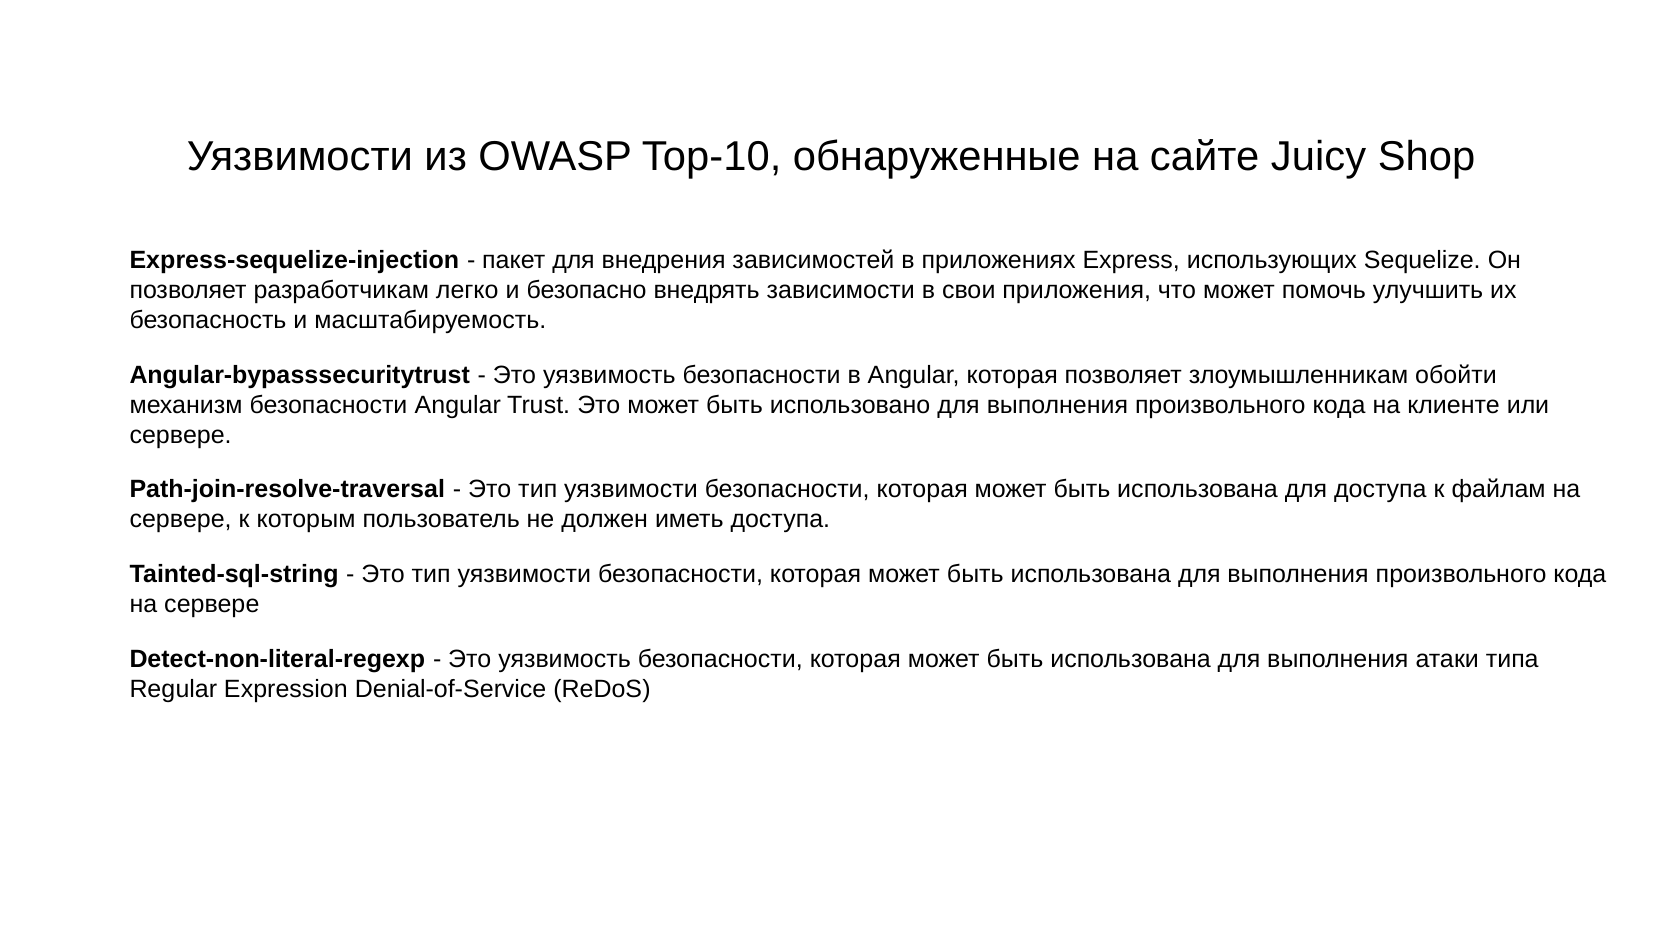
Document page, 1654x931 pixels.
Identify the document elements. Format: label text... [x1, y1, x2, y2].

title Уязвимости из OWASP Top-10, обнаруженные на сайте Juicy Shop [68, 76, 1595, 237]
text_box Express-sequelize-injection - пакет для внедрения зависимостей в приложениях Express, использующих Sequelize. Он позволяет разработчикам легко и безопасно внедрять зависимости в свои приложения, что может помочь улучшить их безопасность и масштабируемость. Angular-bypasssecuritytrust - Это уязвимость безопасности в Angular, которая позволяет злоумышленникам обойти механизм безопасности Angular Trust. Это может быть использовано для выполнения произвольного кода на клиенте или сервере. Path-join-resolve-traversal - Это тип уязвимости безопасности, которая может быть использована для доступа к файлам на сервере, к которым пользователь не должен иметь доступа. Tainted-sql-string - Это тип уязвимости безопасности, которая может быть использована для выполнения произвольного кода на сервере Detect-non-literal-regexp - Это уязвимость безопасности, которая может быть использована для выполнения атаки типа Regular Expression Denial-of-Service (ReDoS) [114, 236, 1625, 815]
